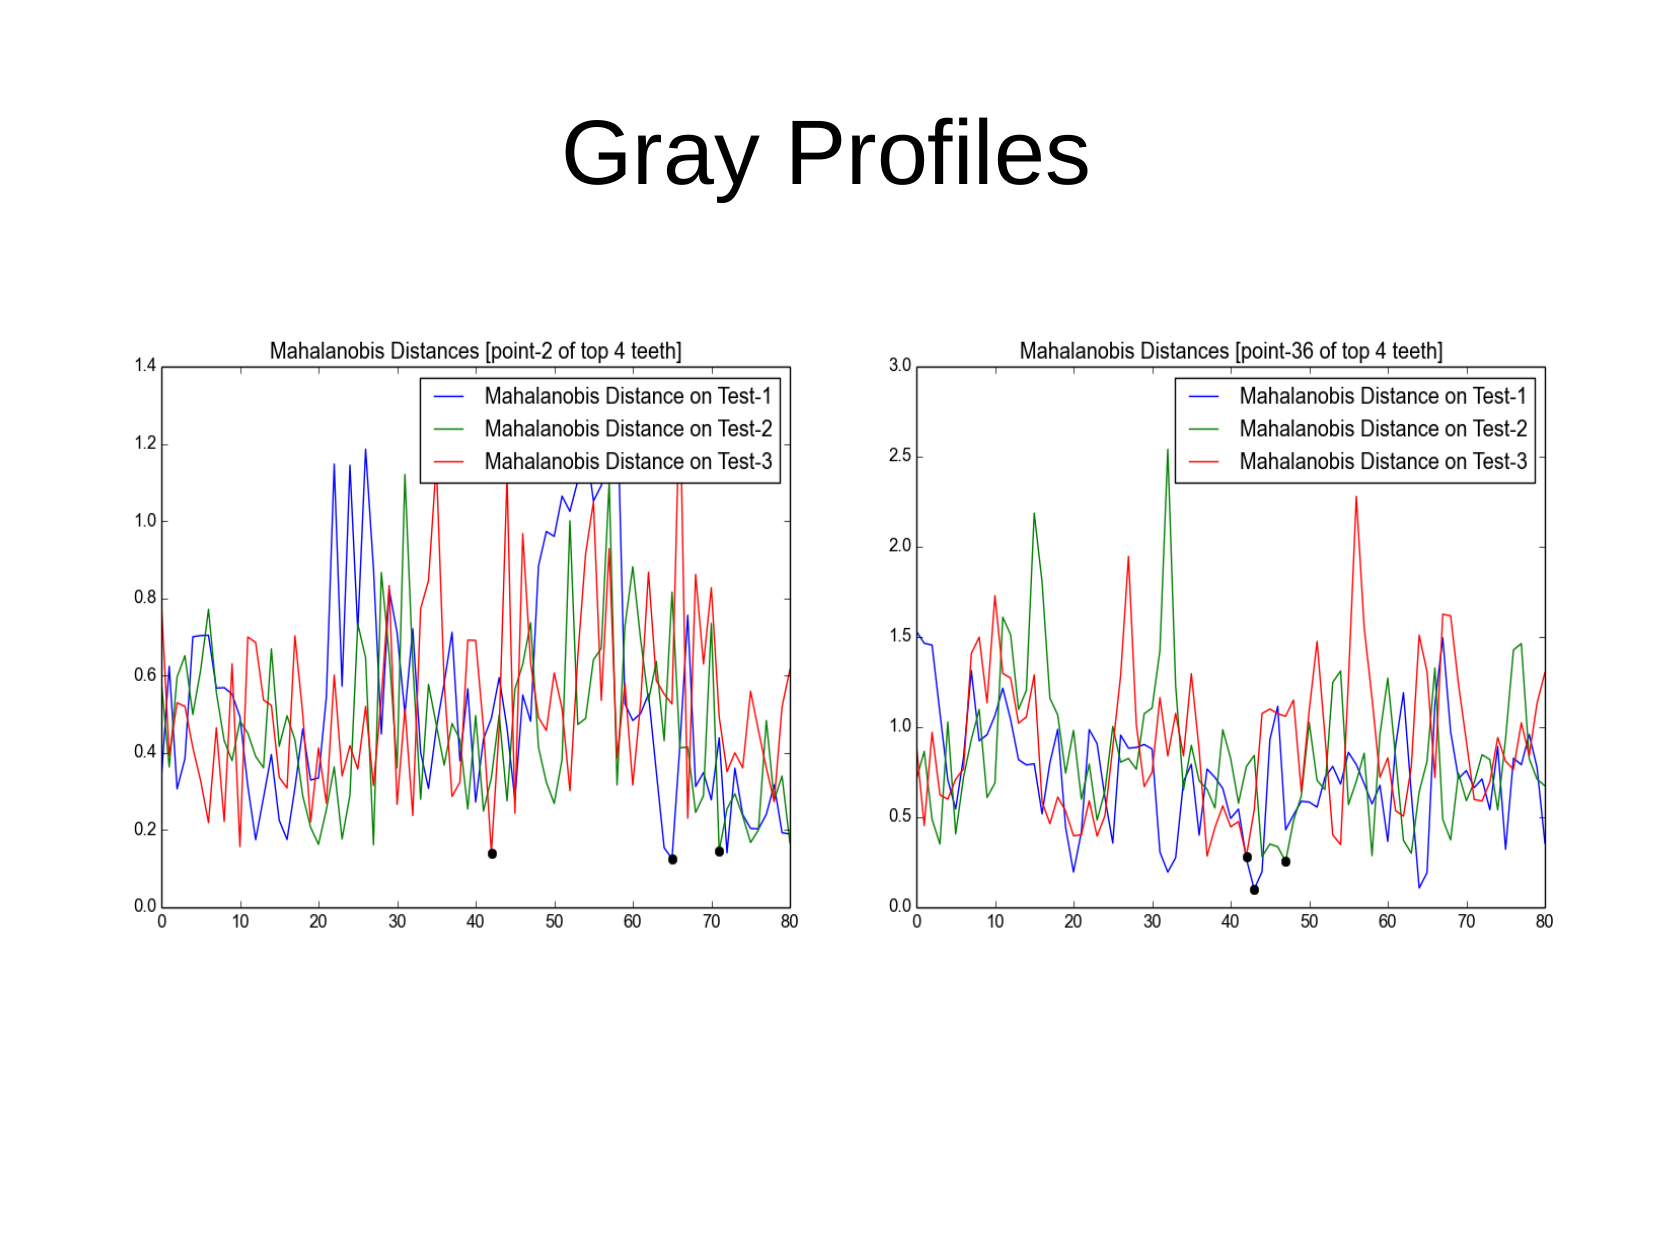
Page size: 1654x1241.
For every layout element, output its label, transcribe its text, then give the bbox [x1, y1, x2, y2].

title Gray Profiles [82, 49, 1571, 257]
picture [60, 299, 1626, 976]
